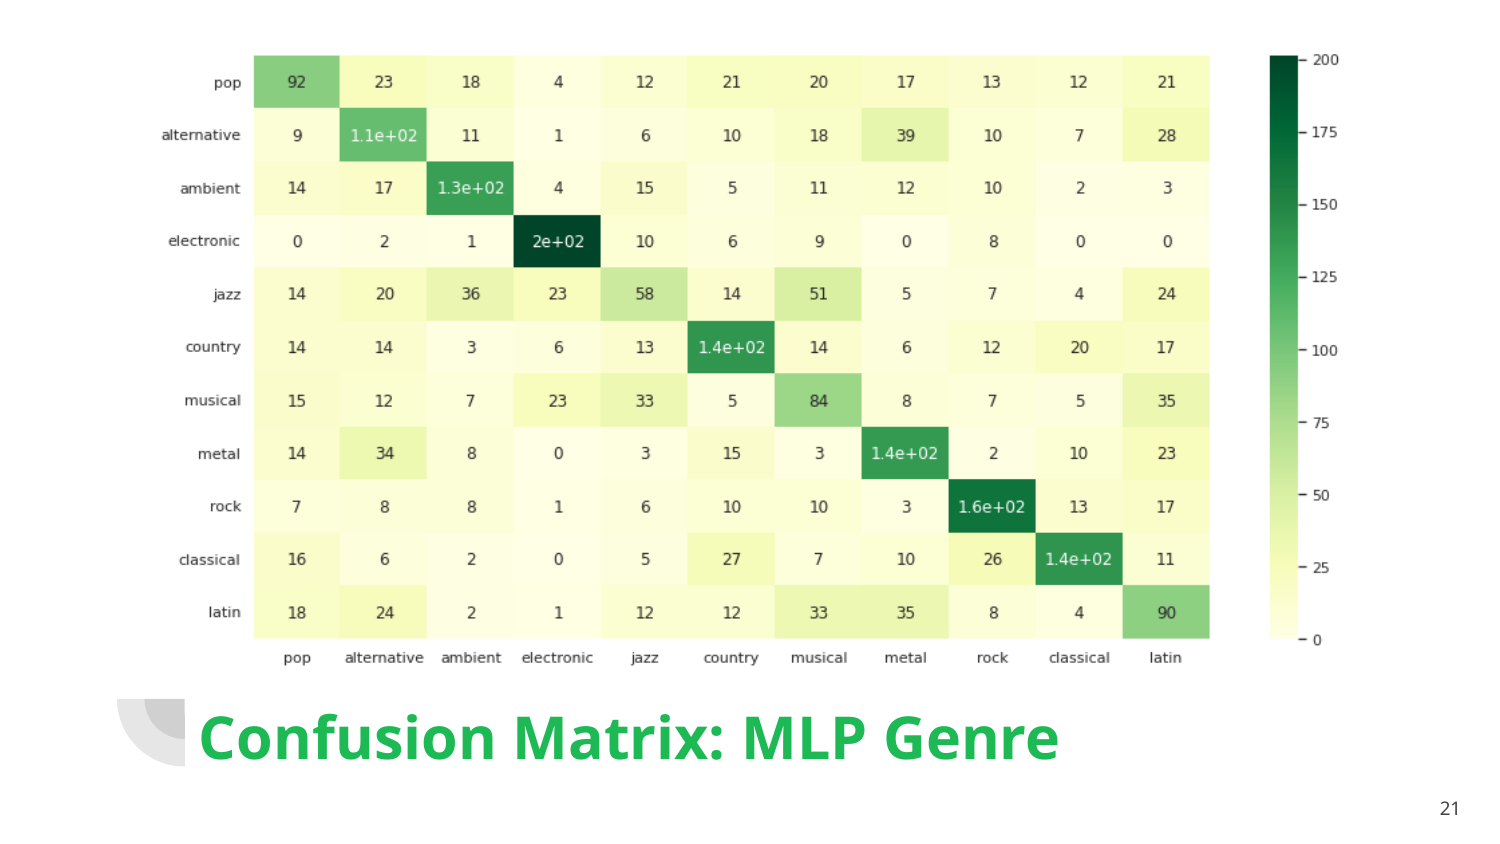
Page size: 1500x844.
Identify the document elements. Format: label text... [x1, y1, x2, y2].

slide_number <number> [1386, 777, 1477, 842]
list Confusion Matrix: MLP Genre [184, 699, 1143, 764]
picture [151, 45, 1349, 675]
